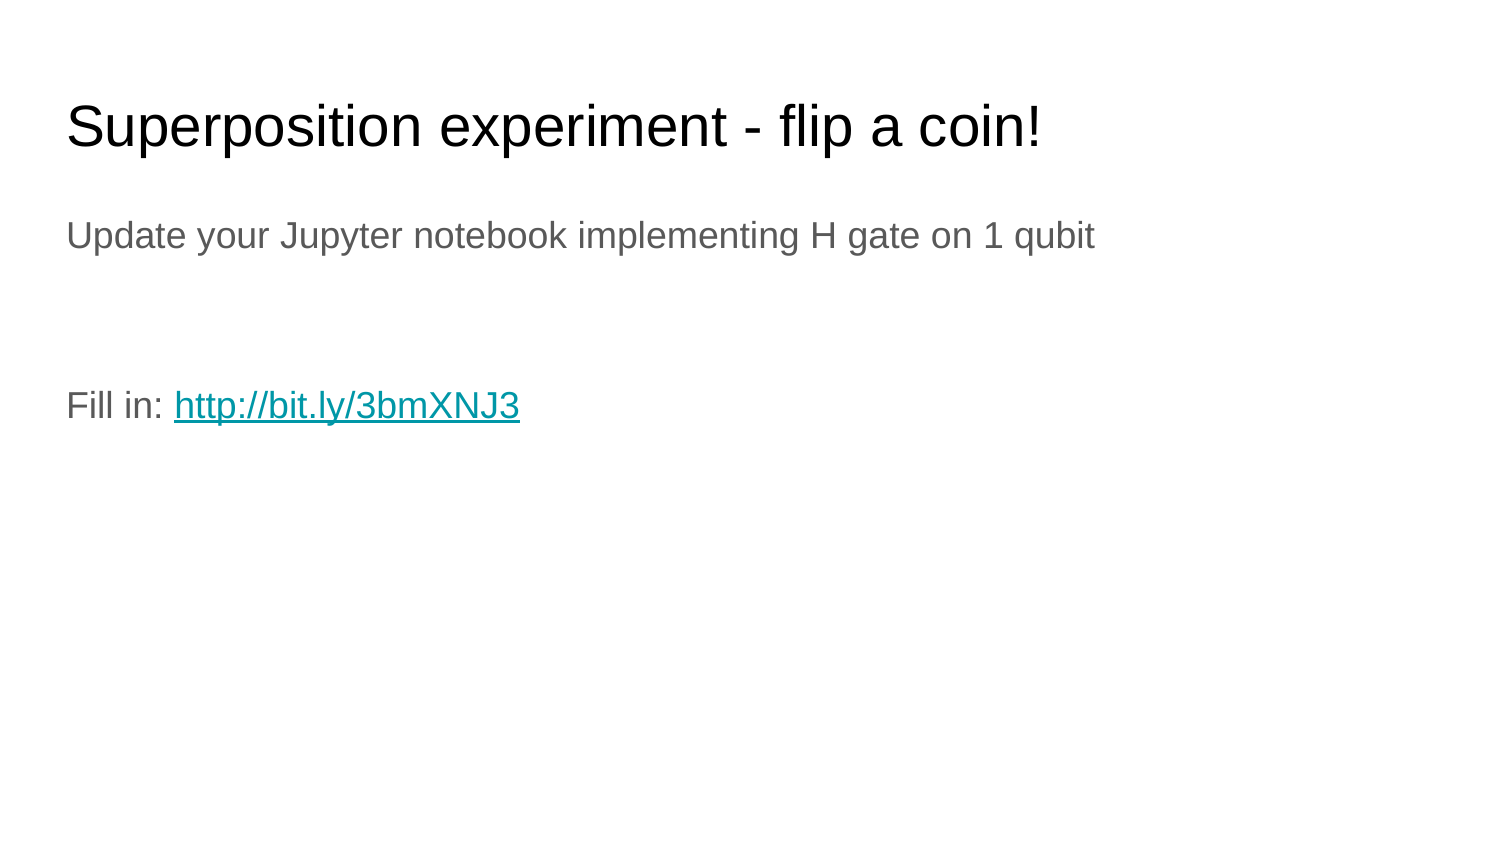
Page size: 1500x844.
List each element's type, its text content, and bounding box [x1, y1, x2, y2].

title Superposition experiment - flip a coin! [51, 72, 1449, 167]
list Update your Jupyter notebook implementing H gate on 1 qubit Fill in: http://bit.ly/3bmXNJ3 [51, 189, 1449, 750]
